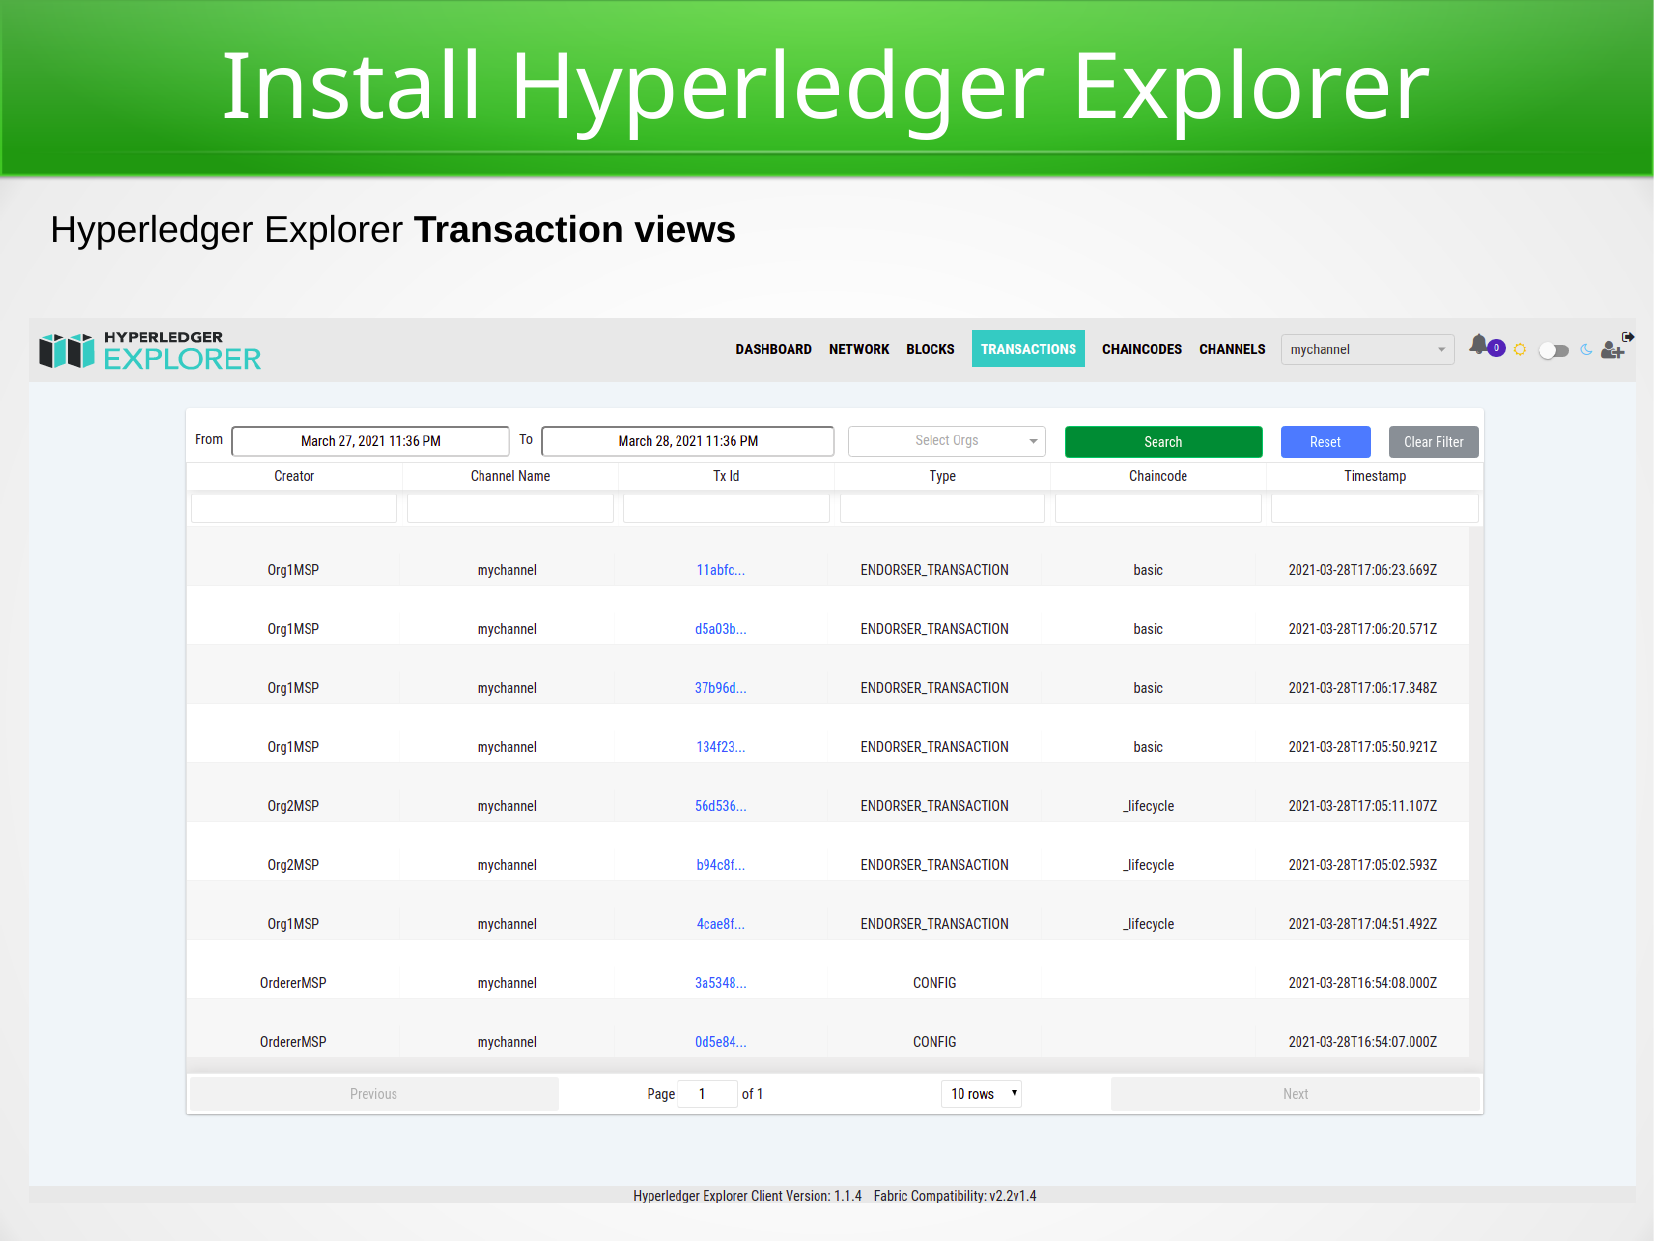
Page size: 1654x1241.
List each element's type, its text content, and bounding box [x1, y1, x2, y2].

picture [0, 0, 1654, 1241]
text_box Hyperledger Explorer Transaction views [35, 200, 1619, 300]
title Install Hyperledger Explorer [82, 11, 1571, 154]
